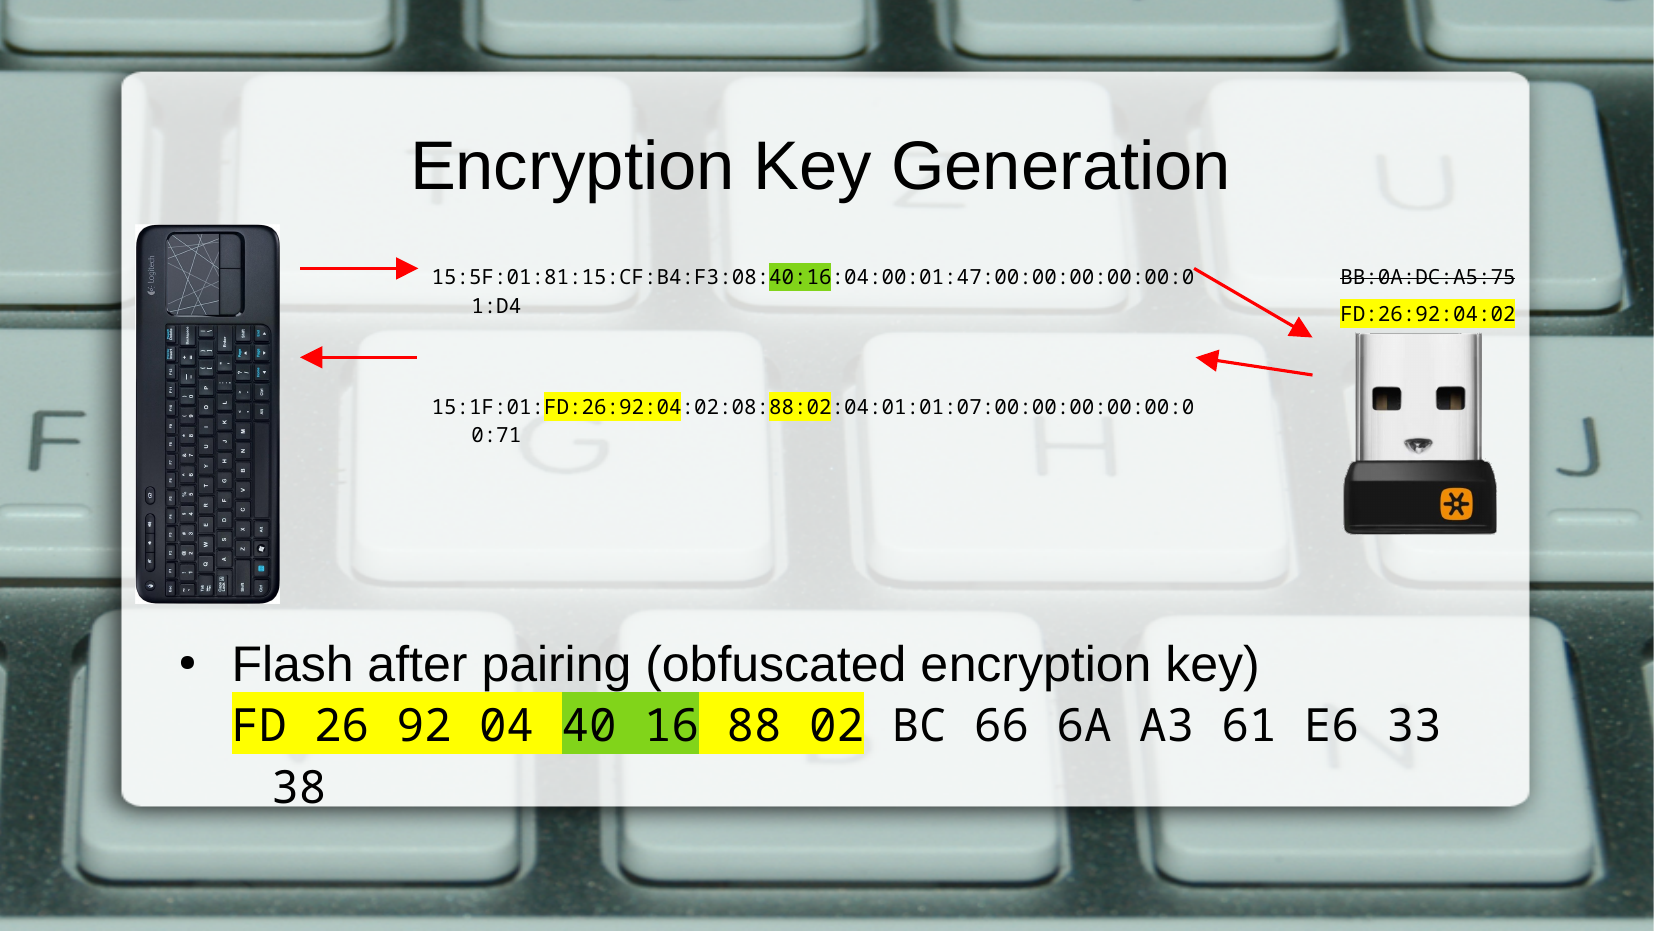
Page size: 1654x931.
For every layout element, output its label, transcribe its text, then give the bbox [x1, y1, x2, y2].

list Flash after pairing (obfuscated encryption key) FD 26 92 04 40 16 88 02 BC 66 6A A3 61 E6 33 38 [147, 636, 1506, 894]
list 15:5F:01:81:15:CF:B4:F3:08:40:16:04:00:01:47:00:00:00:00:00:01:D4 15:1F:01:FD:26:92:04:02:08:88:02:04:01:01:07:00:00:00:00:00:00:71 [418, 262, 1206, 562]
text_box FD:26:92:04:02 [1312, 292, 1538, 328]
picture [0, 0, 1654, 931]
text_box BB:0A:DC:A5:75 [1312, 254, 1538, 291]
title Encryption Key Generation [135, 88, 1506, 244]
